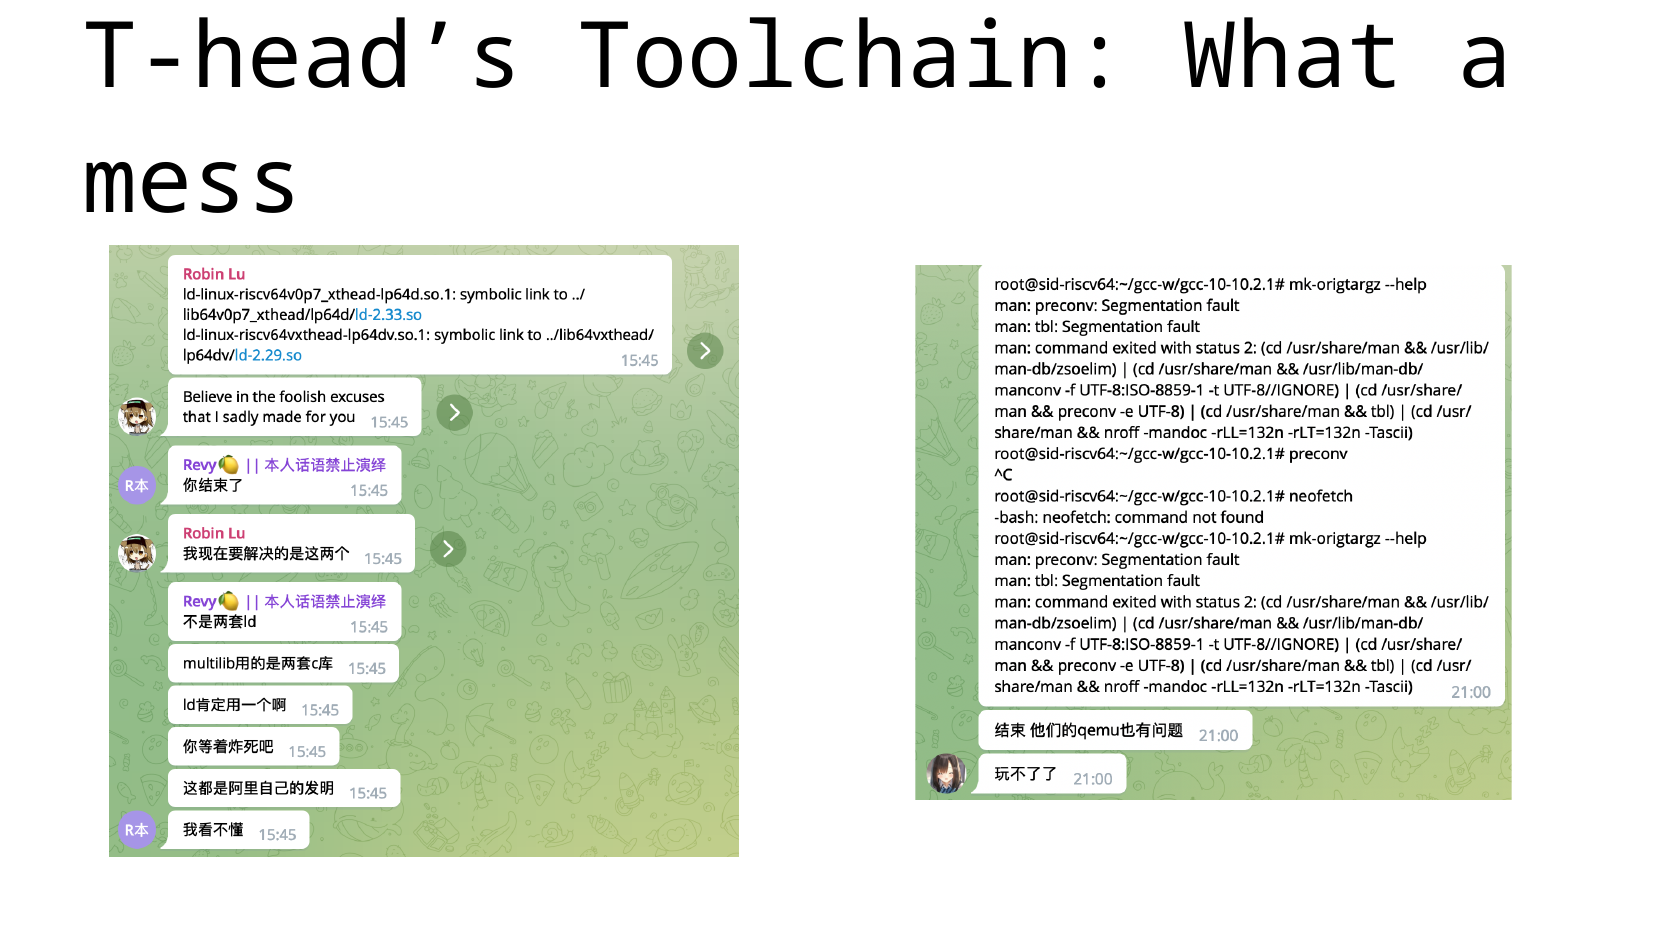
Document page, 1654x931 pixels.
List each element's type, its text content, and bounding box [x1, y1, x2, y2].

title T-head’s Toolchain: What a mess [82, 37, 1571, 193]
picture [109, 245, 739, 857]
picture [915, 265, 1512, 800]
